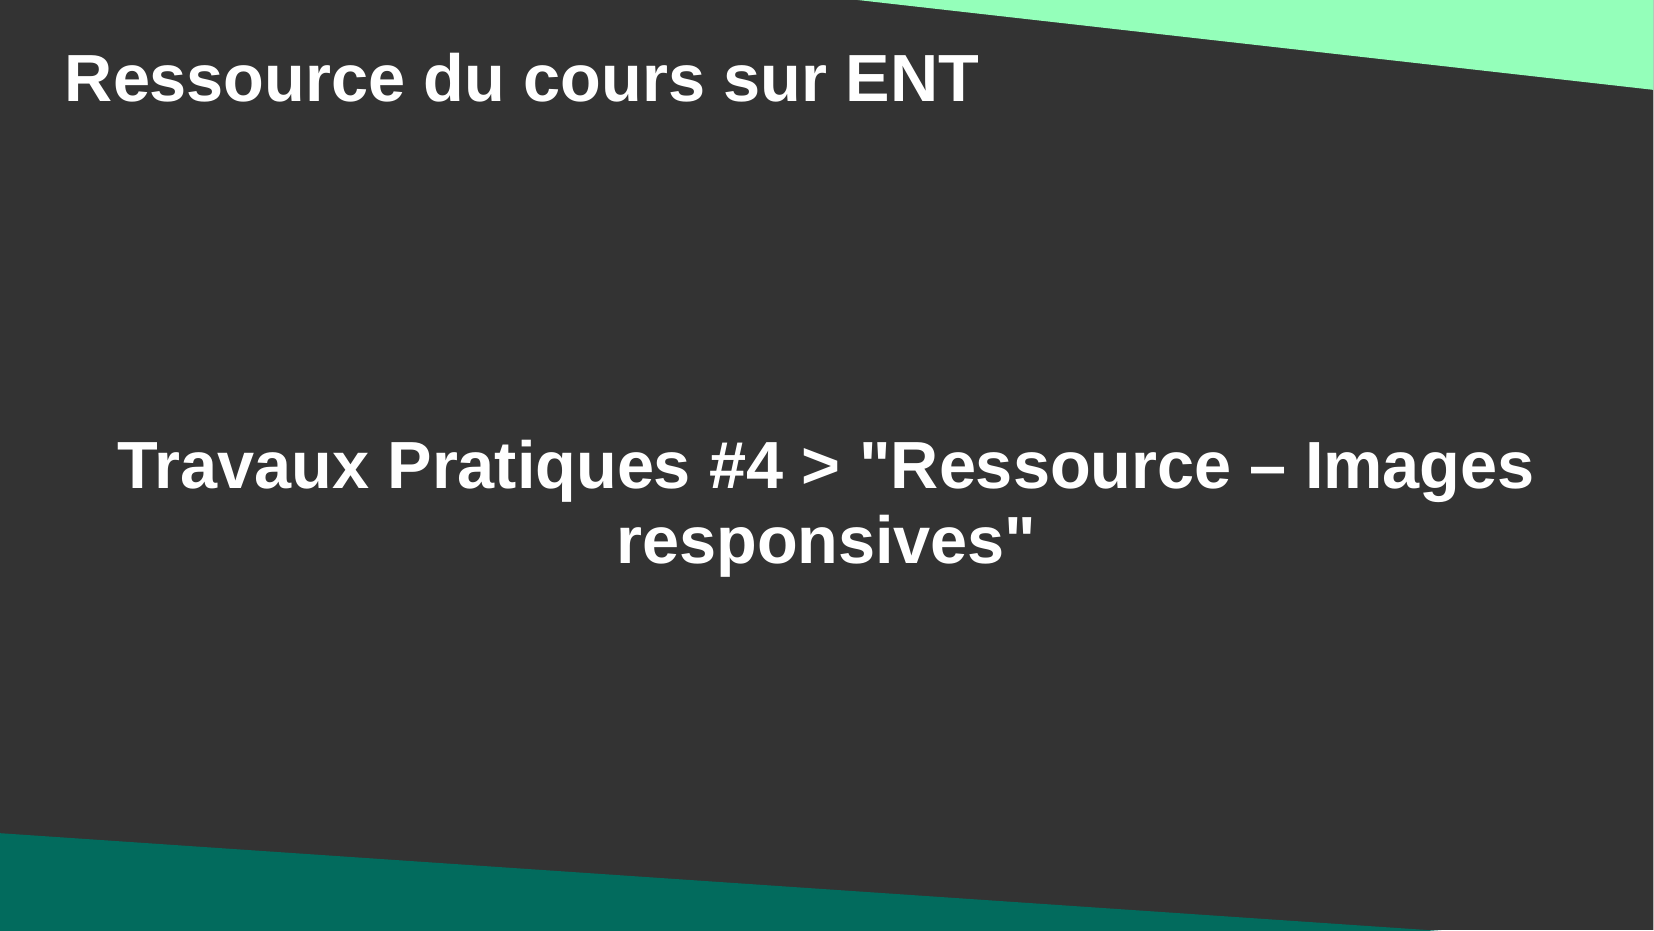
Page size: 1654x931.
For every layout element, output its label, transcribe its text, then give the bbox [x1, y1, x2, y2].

title Travaux Pratiques #4 > "Ressource – Images responsives" [31, 427, 1622, 578]
title Ressource du cours sur ENT [64, 40, 1553, 118]
text_box [857, 0, 1654, 90]
